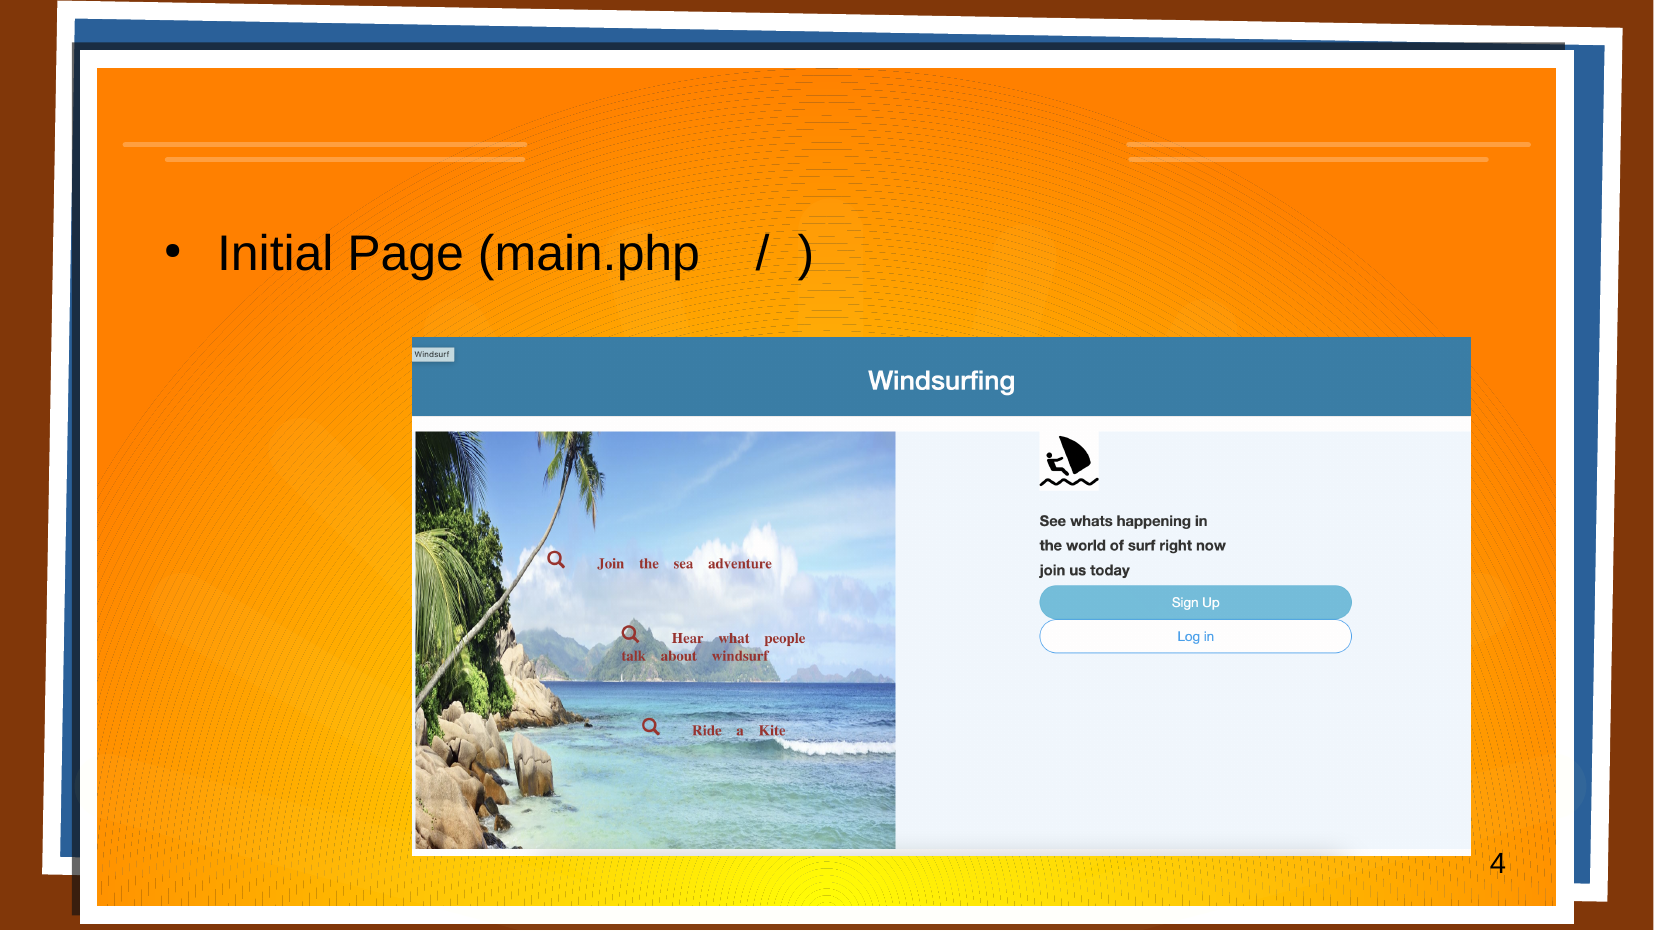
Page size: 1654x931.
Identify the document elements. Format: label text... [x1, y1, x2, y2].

list Initial Page (main.php / ) [146, 224, 1505, 816]
picture [412, 337, 1471, 856]
